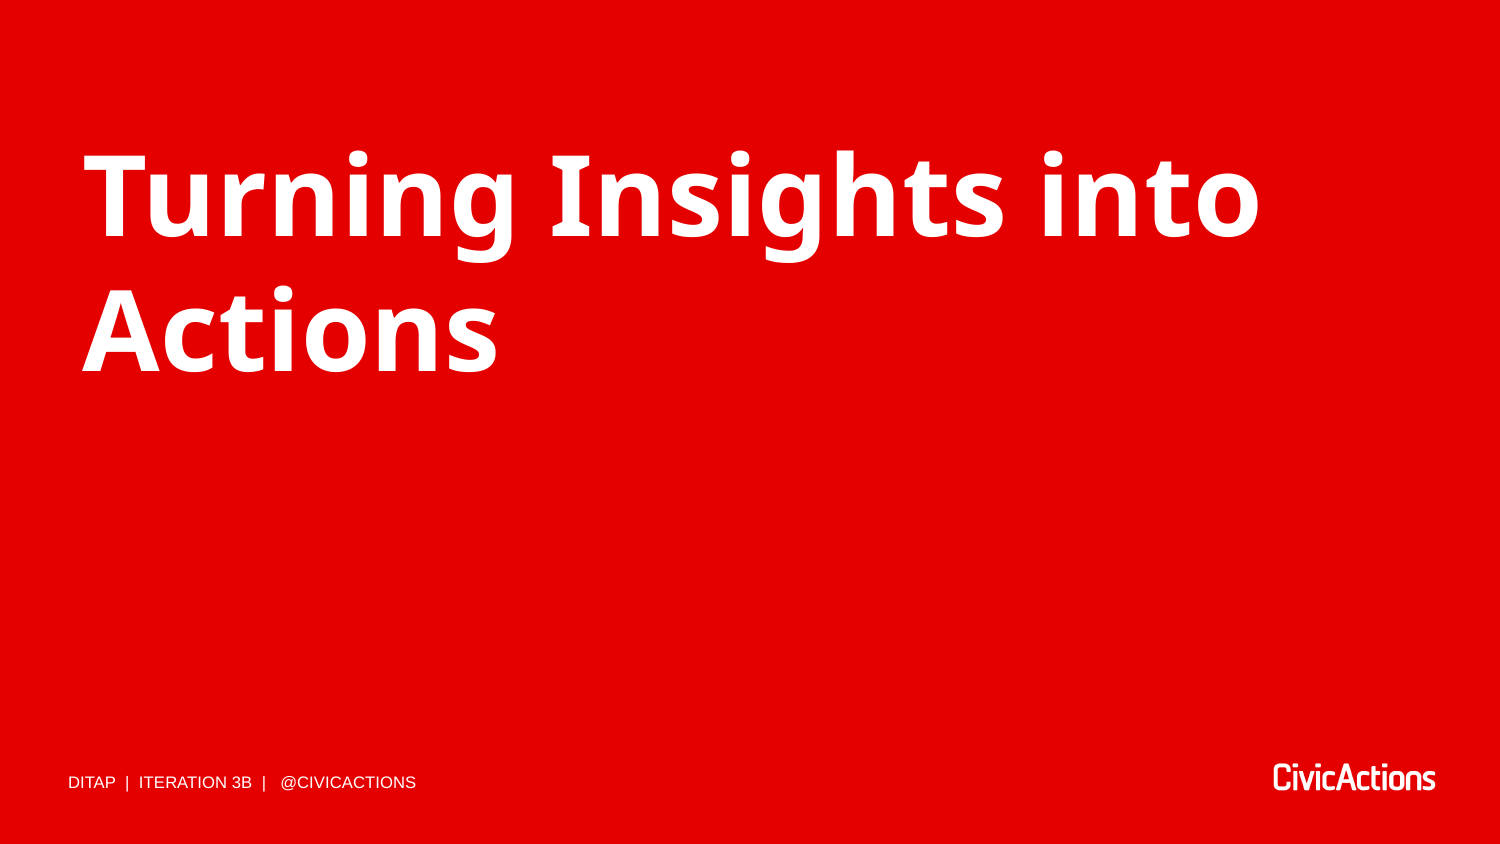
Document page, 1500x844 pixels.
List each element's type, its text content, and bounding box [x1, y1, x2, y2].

picture [1271, 758, 1438, 795]
title Turning Insights into Actions [73, 114, 1354, 470]
